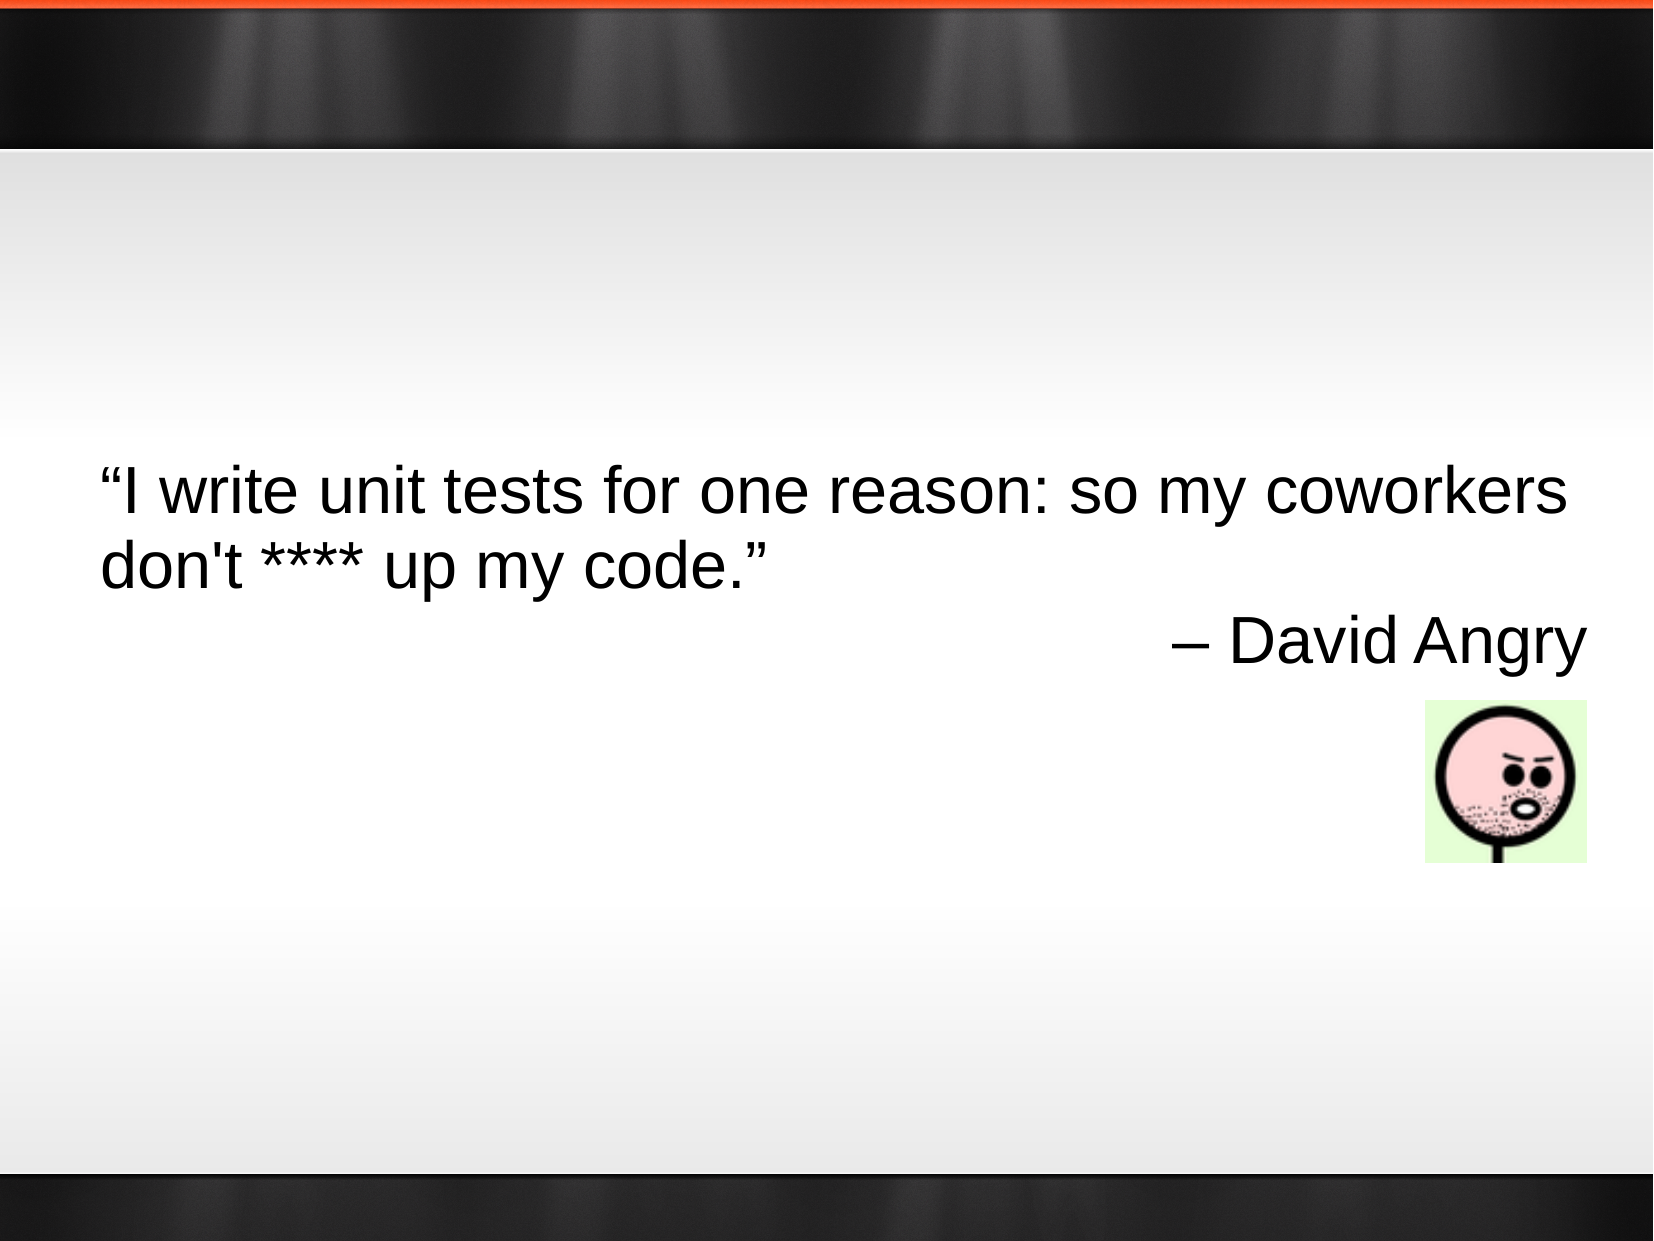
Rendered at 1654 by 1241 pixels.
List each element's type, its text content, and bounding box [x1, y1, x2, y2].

picture [0, 0, 1653, 1241]
subtitle “I write unit tests for one reason: so my coworkers don't **** up my code.” – David Angry [100, 6, 1588, 1125]
